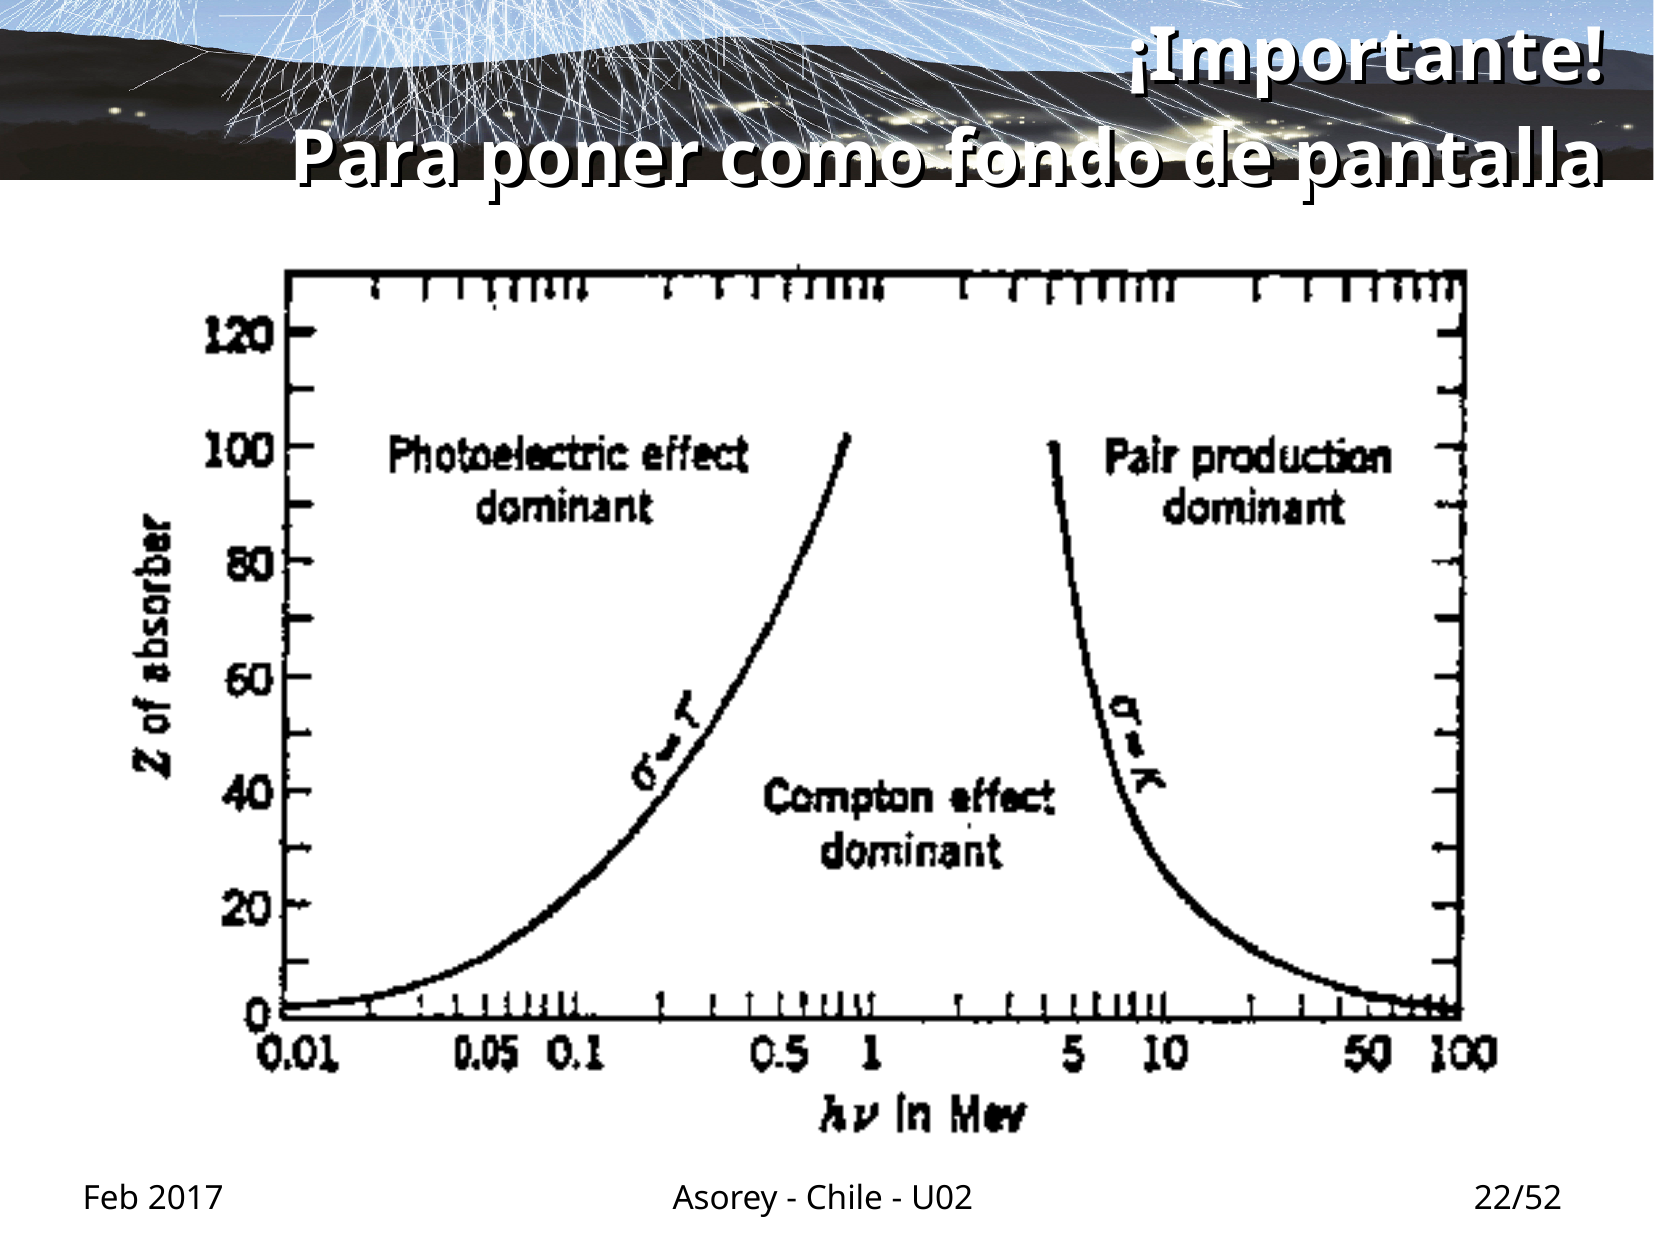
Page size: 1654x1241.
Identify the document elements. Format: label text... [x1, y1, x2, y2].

picture [0, 0, 1654, 180]
title ¡Importante! Para poner como fondo de pantalla [45, 11, 1606, 195]
picture [79, 254, 1571, 1156]
